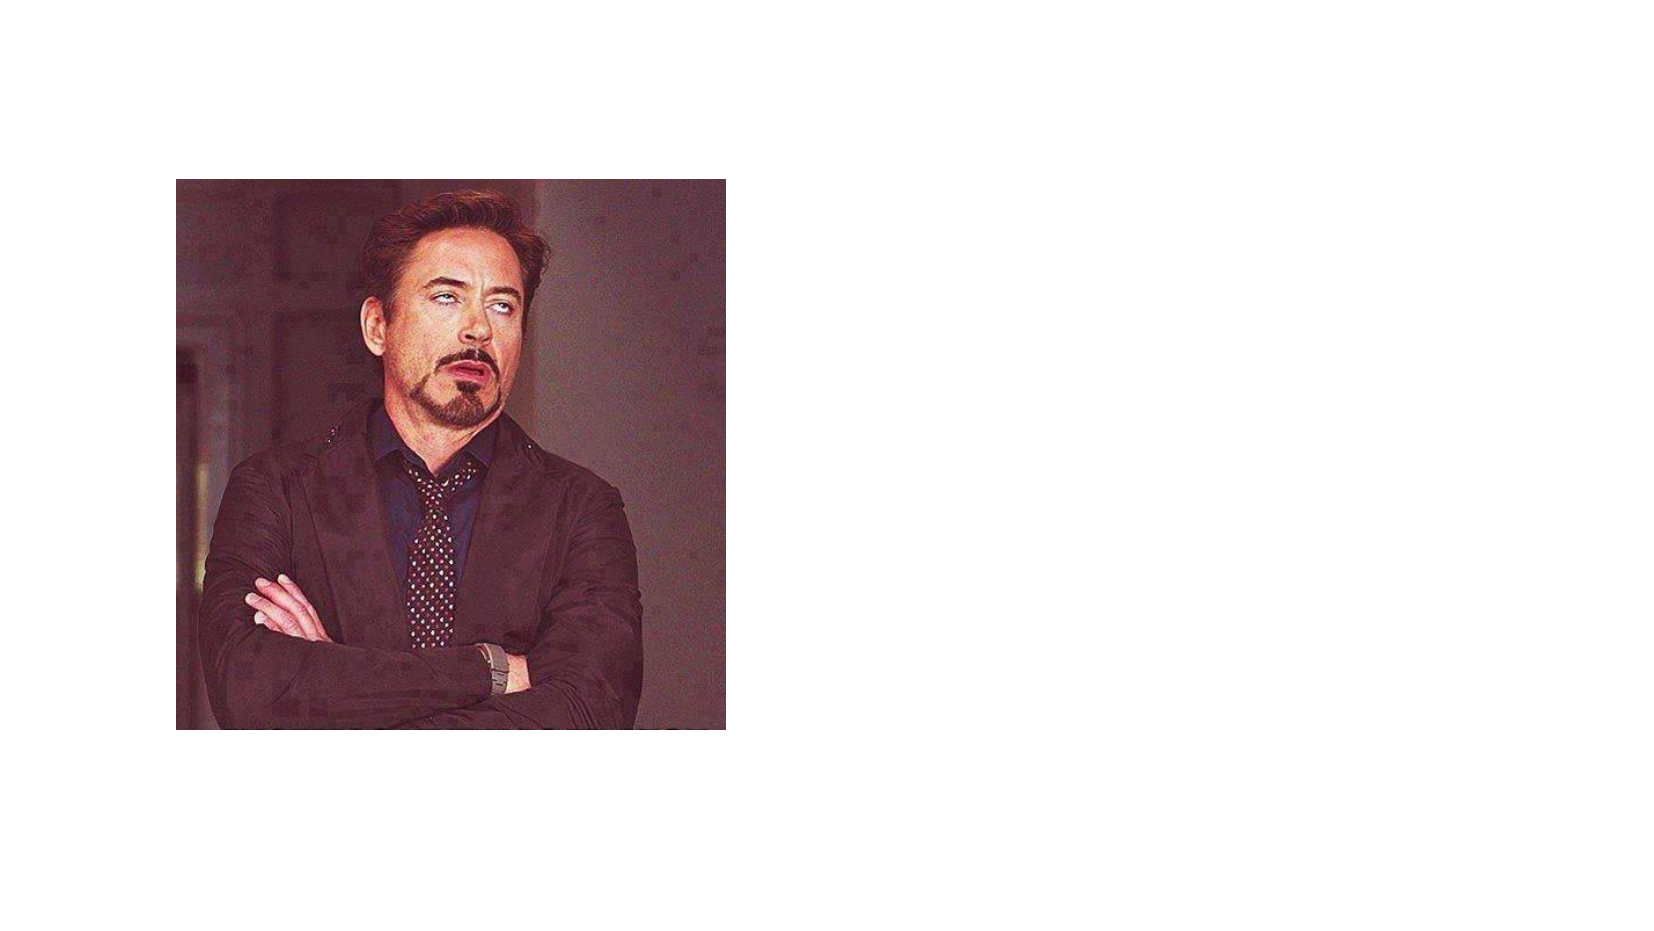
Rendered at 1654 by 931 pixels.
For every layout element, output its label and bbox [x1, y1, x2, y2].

picture [176, 179, 726, 730]
